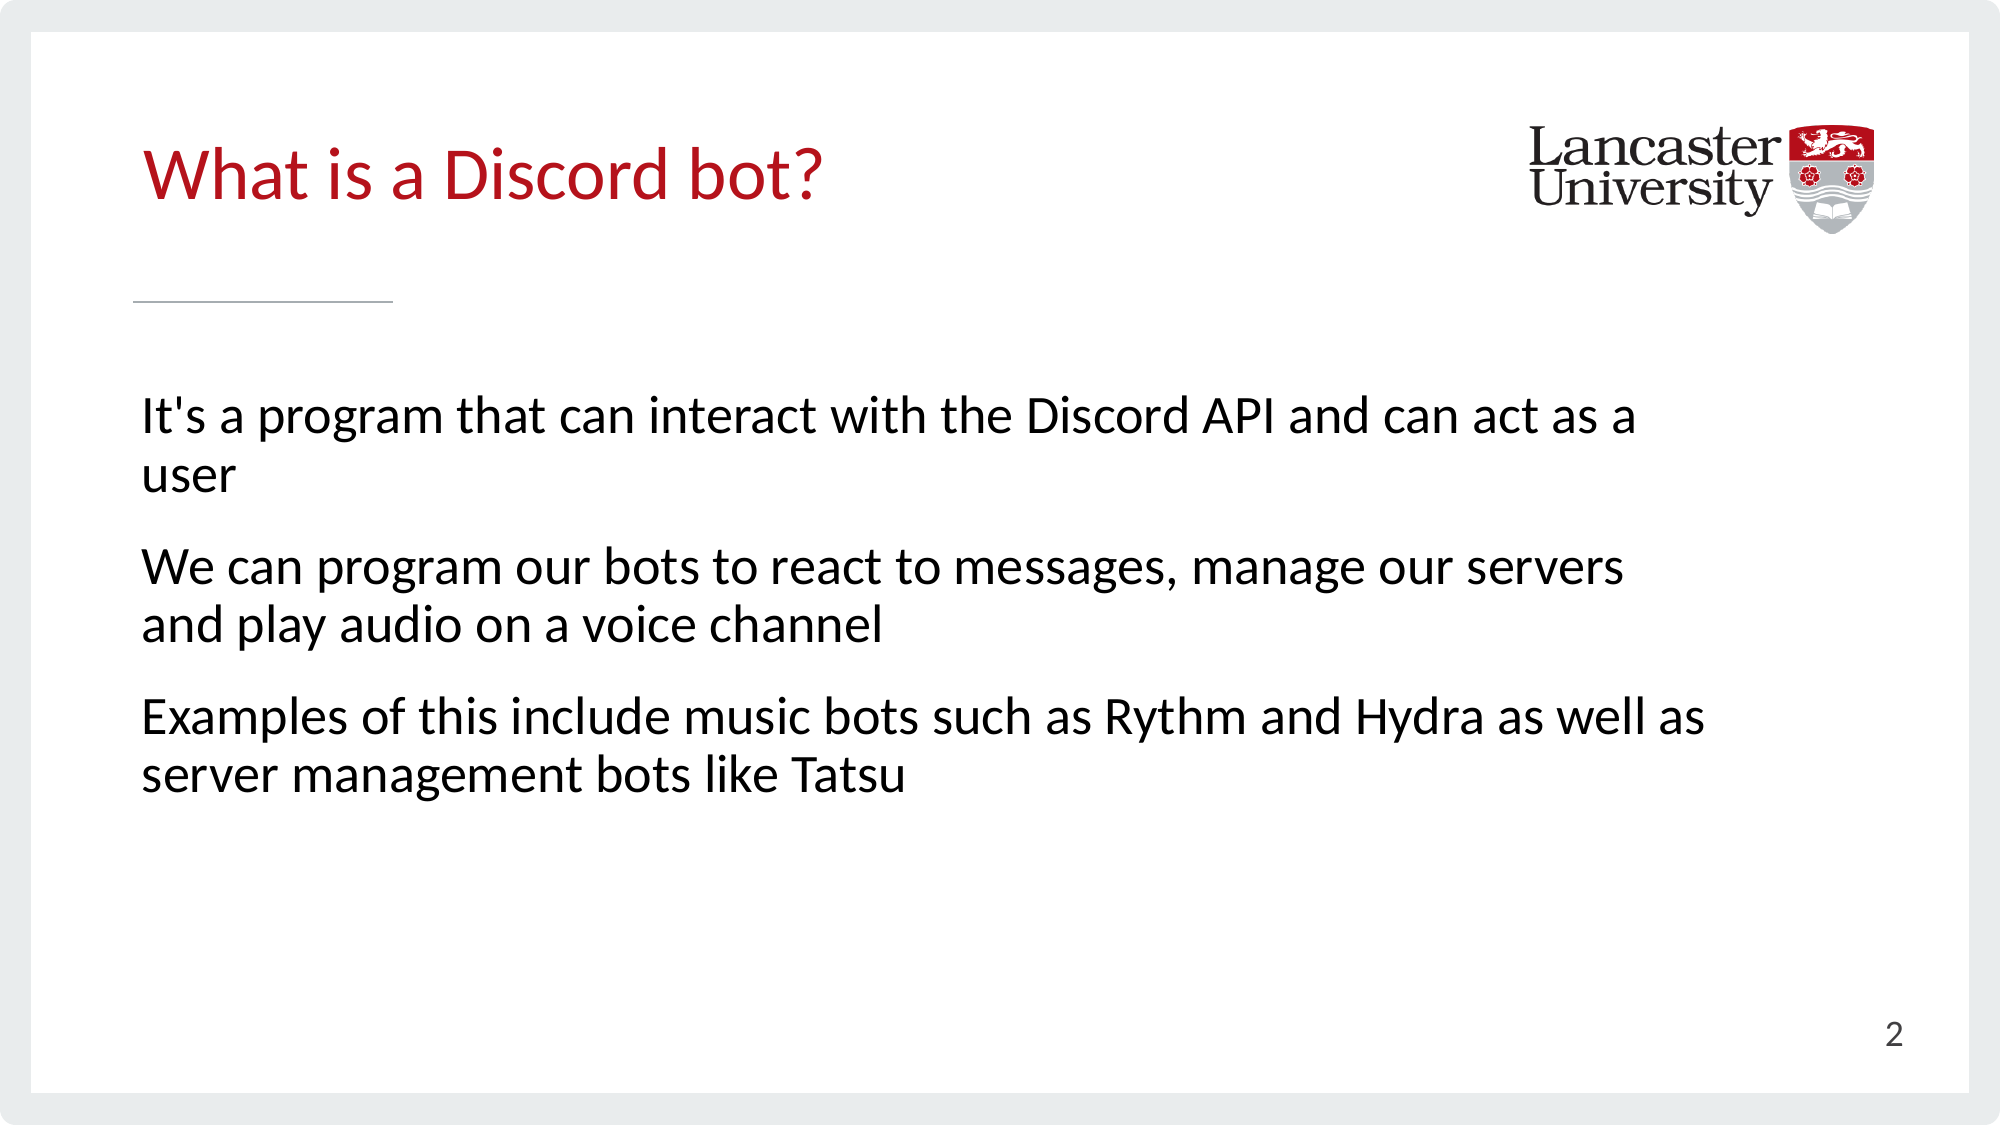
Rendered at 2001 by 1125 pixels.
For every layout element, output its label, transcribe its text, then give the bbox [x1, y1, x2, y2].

title What is a Discord bot? [128, 78, 1448, 279]
slide_number <number> [1468, 1001, 1919, 1061]
list It's a program that can interact with the Discord API and can act as a user We can program our bots to react to messages, manage our servers and play audio on a voice channel Examples of this include music bots such as Rythm and Hydra as well as server management bots like Tatsu [126, 379, 1725, 1014]
